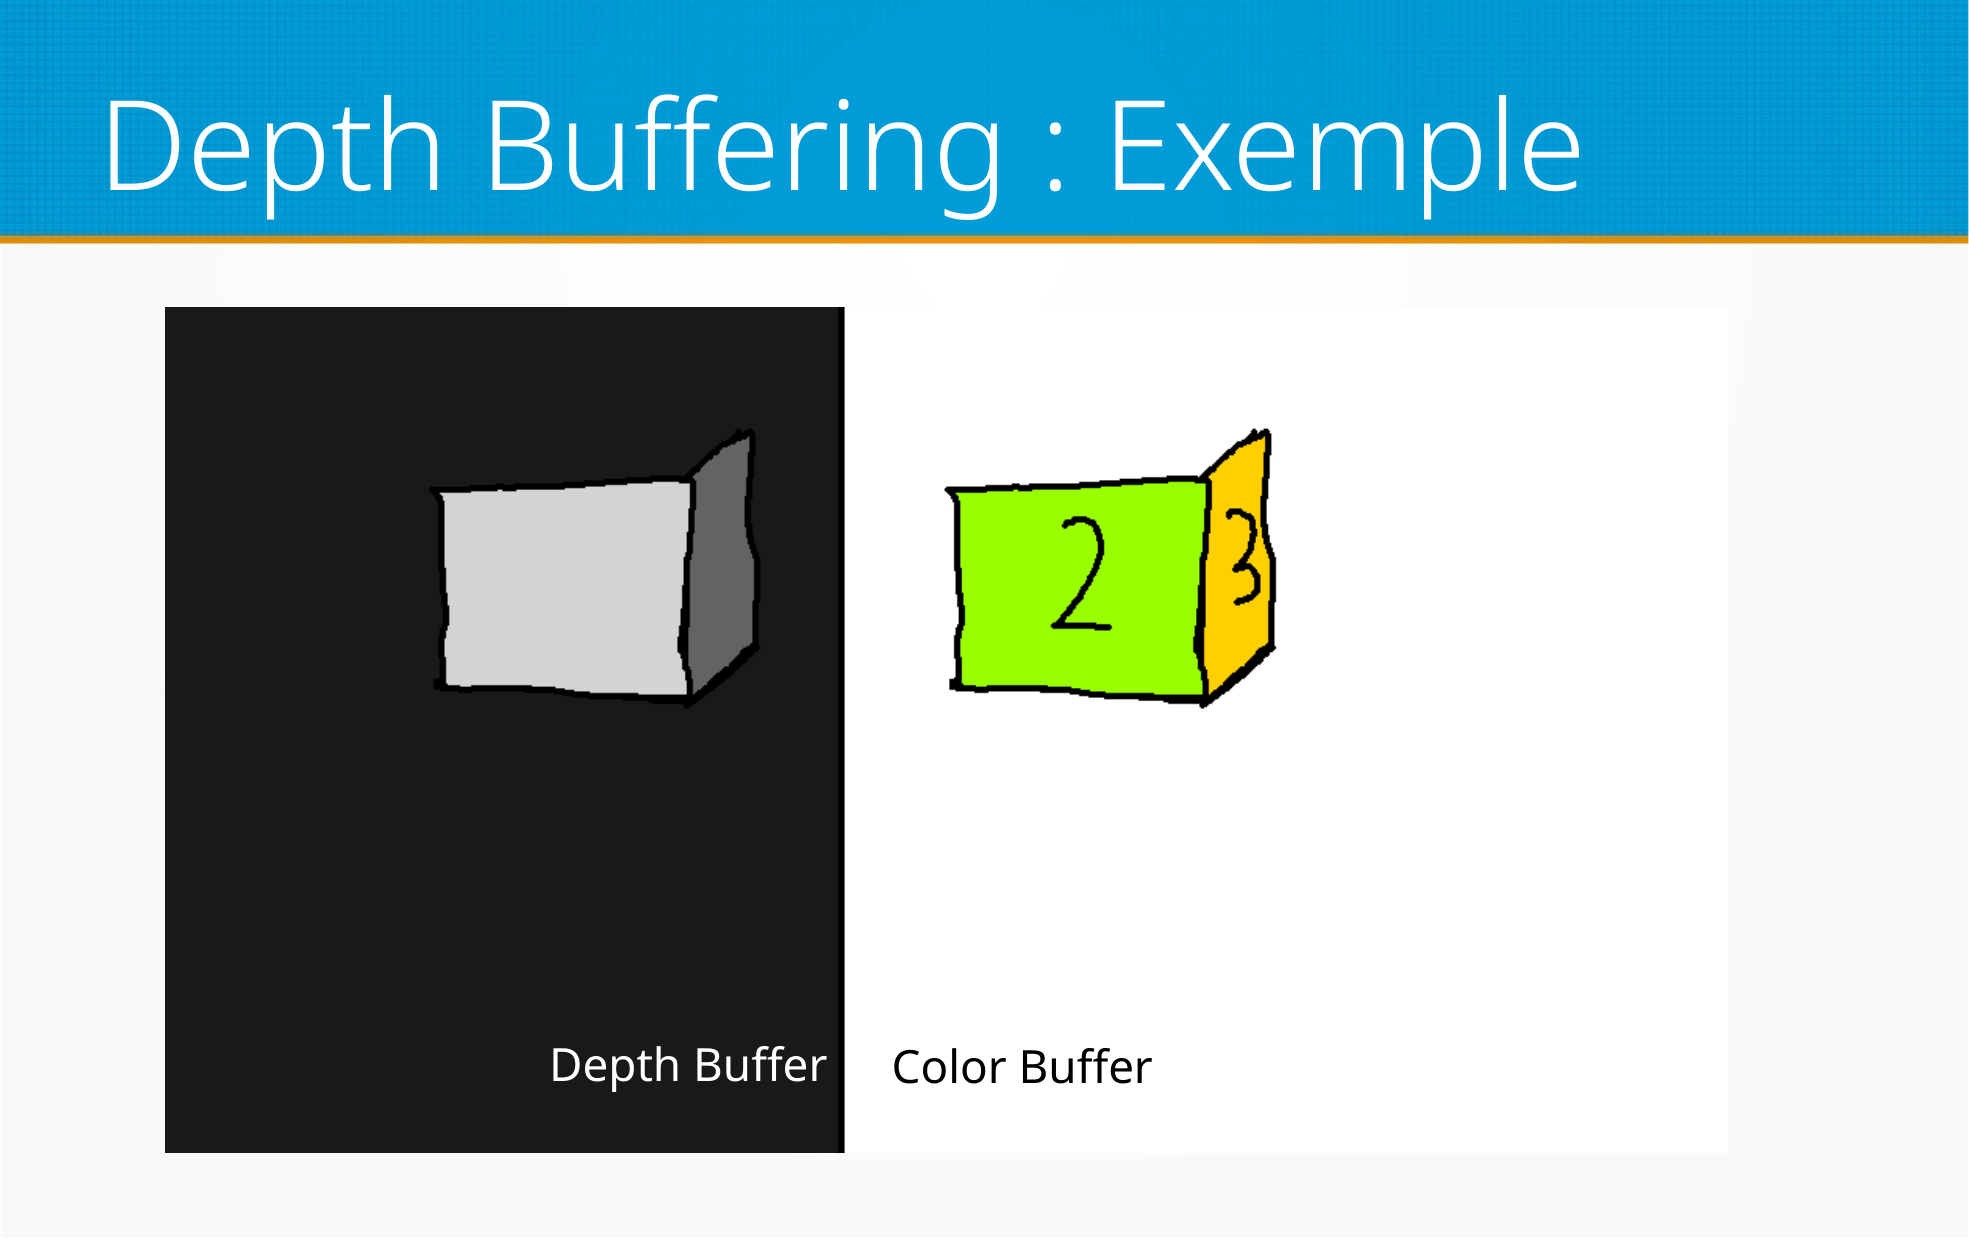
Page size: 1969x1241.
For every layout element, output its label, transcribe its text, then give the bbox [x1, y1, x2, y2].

text_box Color Buffer [885, 1030, 1128, 1100]
text_box Depth Buffer [543, 1029, 798, 1099]
title Depth Buffering : Exemple [98, 19, 1870, 227]
picture [0, 233, 1969, 1241]
